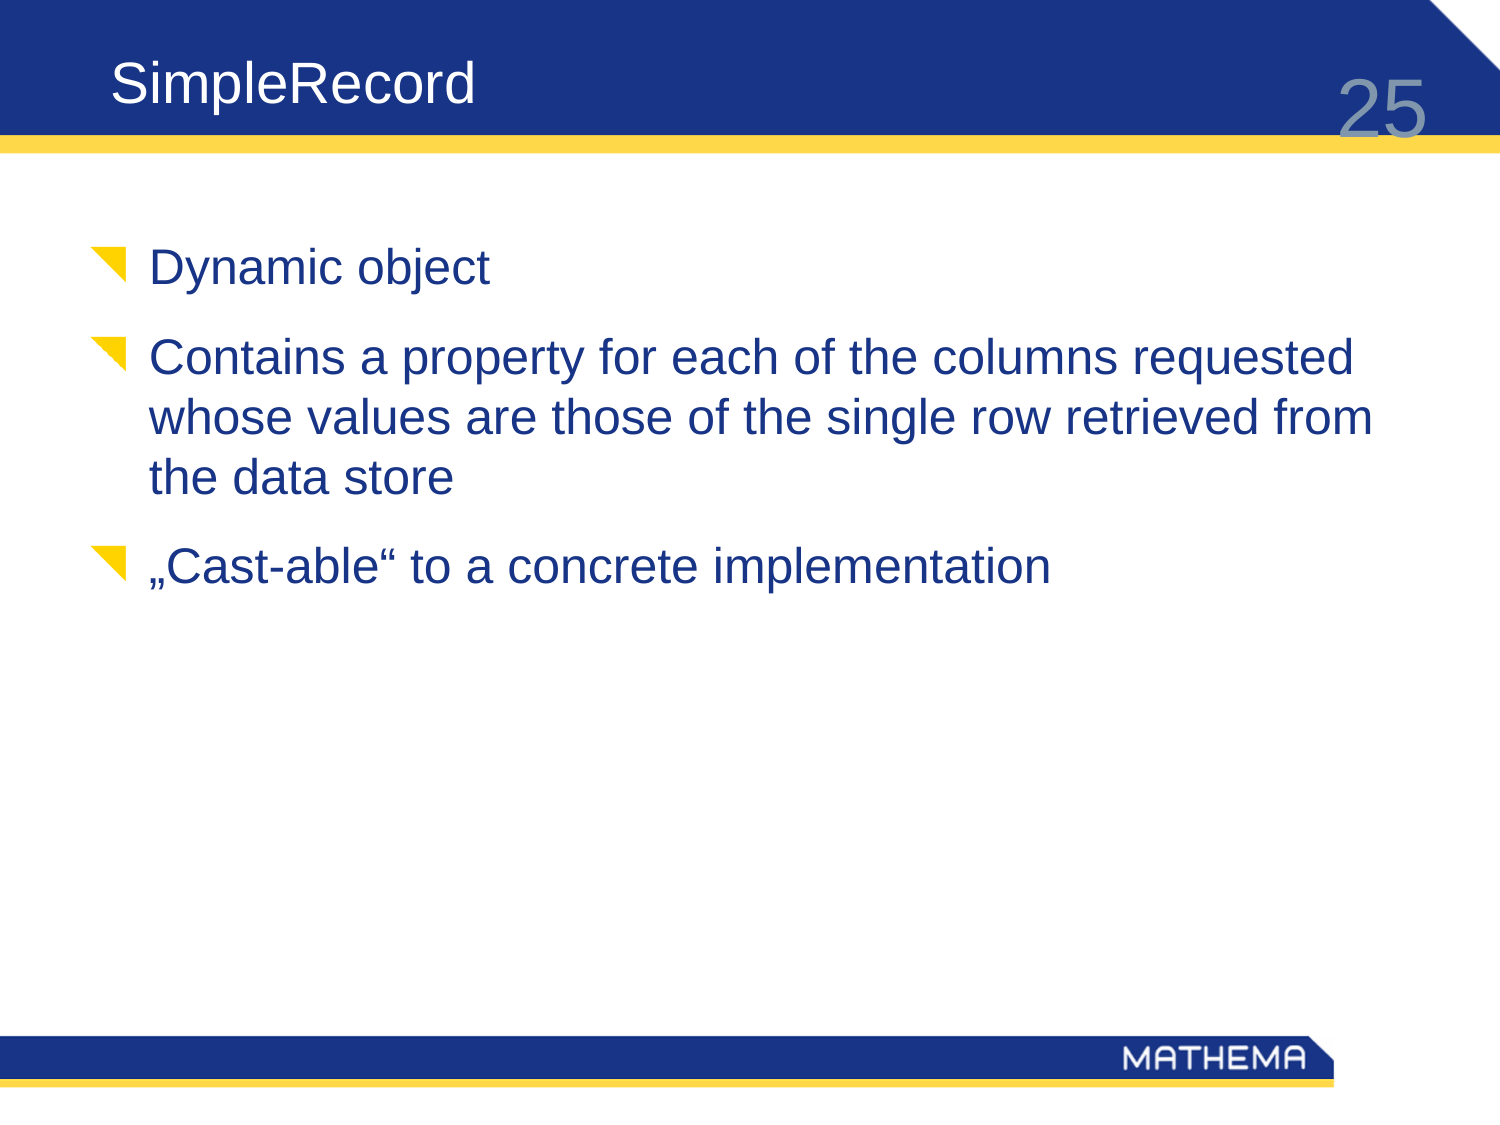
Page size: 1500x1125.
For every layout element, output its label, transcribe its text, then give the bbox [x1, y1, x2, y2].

picture [0, 0, 1500, 1125]
title SimpleRecord [75, 0, 1426, 174]
list Dynamic object Contains a property for each of the columns requested whose values are those of the single row retrieved from the data store „Cast-able“ to a concrete implementation [75, 227, 1426, 970]
